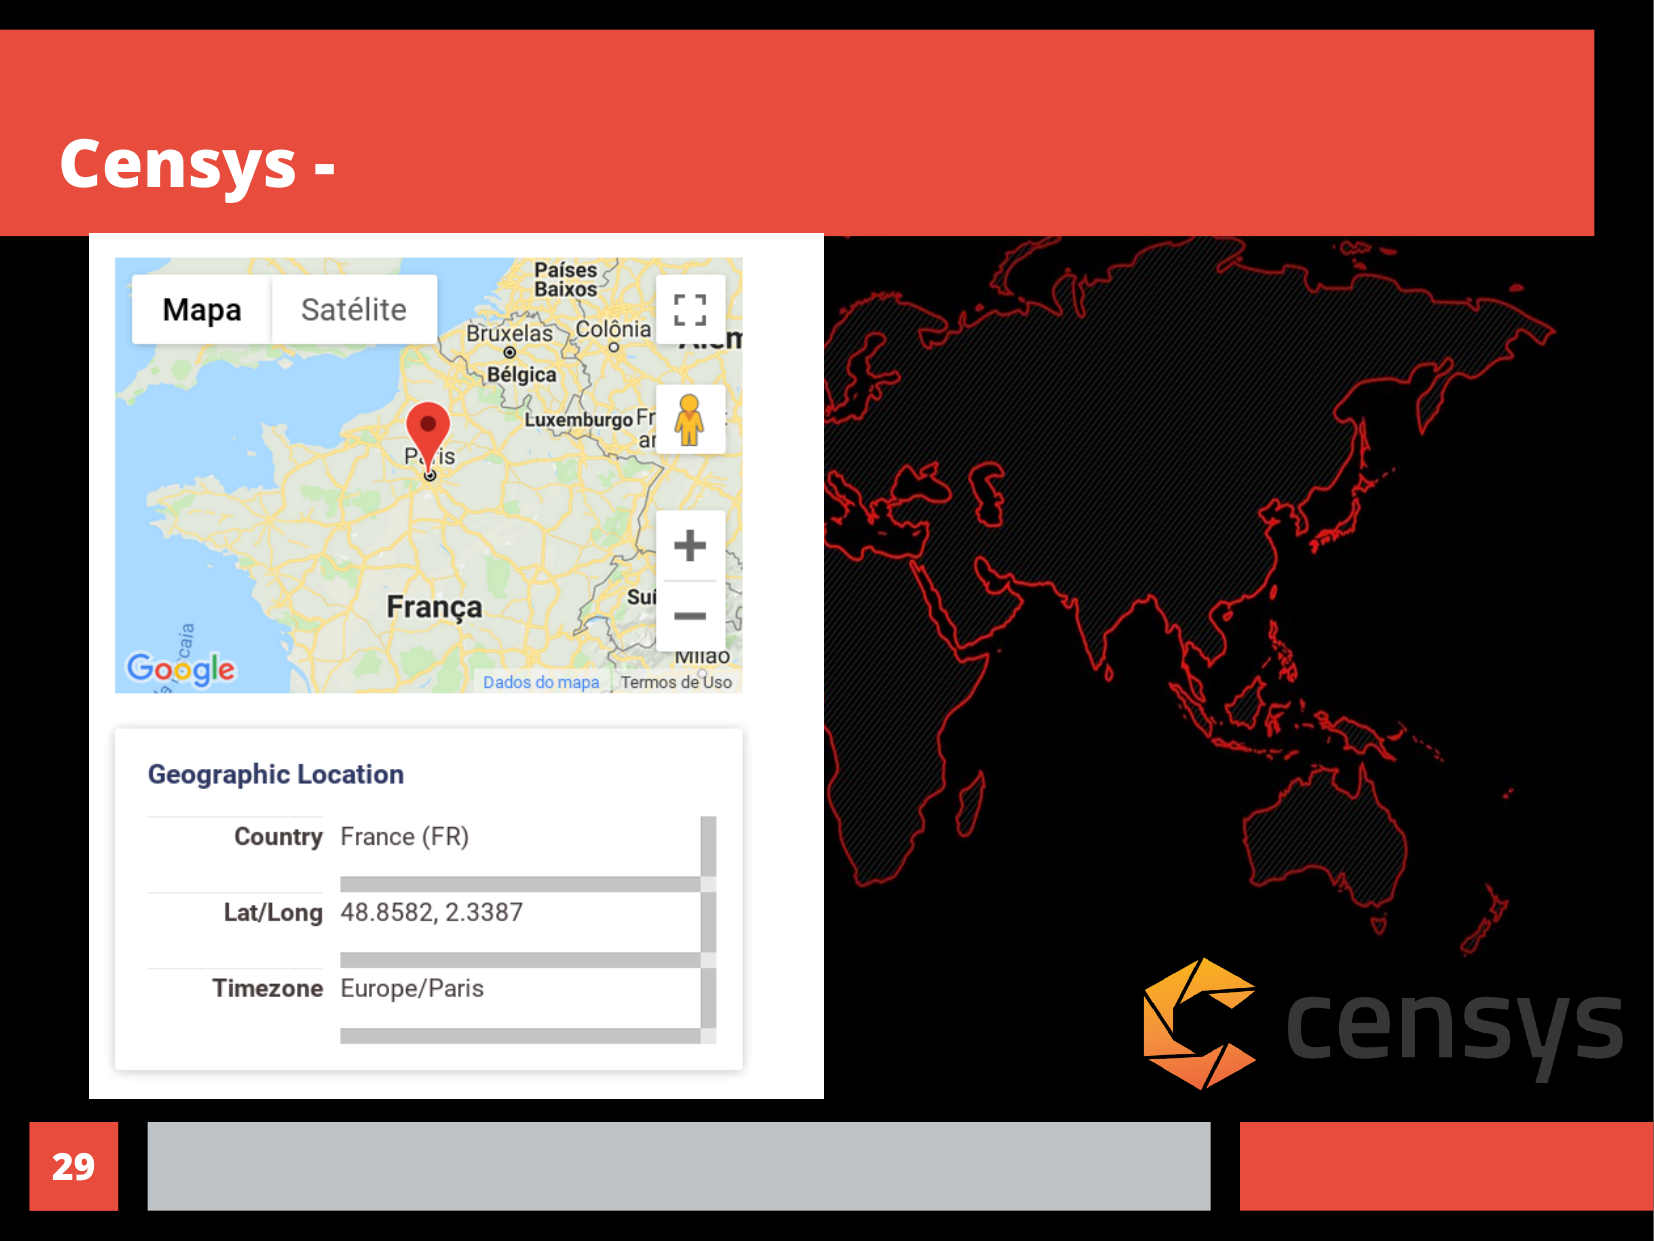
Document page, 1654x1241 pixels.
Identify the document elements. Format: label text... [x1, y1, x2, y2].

picture [0, 0, 1654, 1241]
title Censys - [59, 59, 1595, 207]
